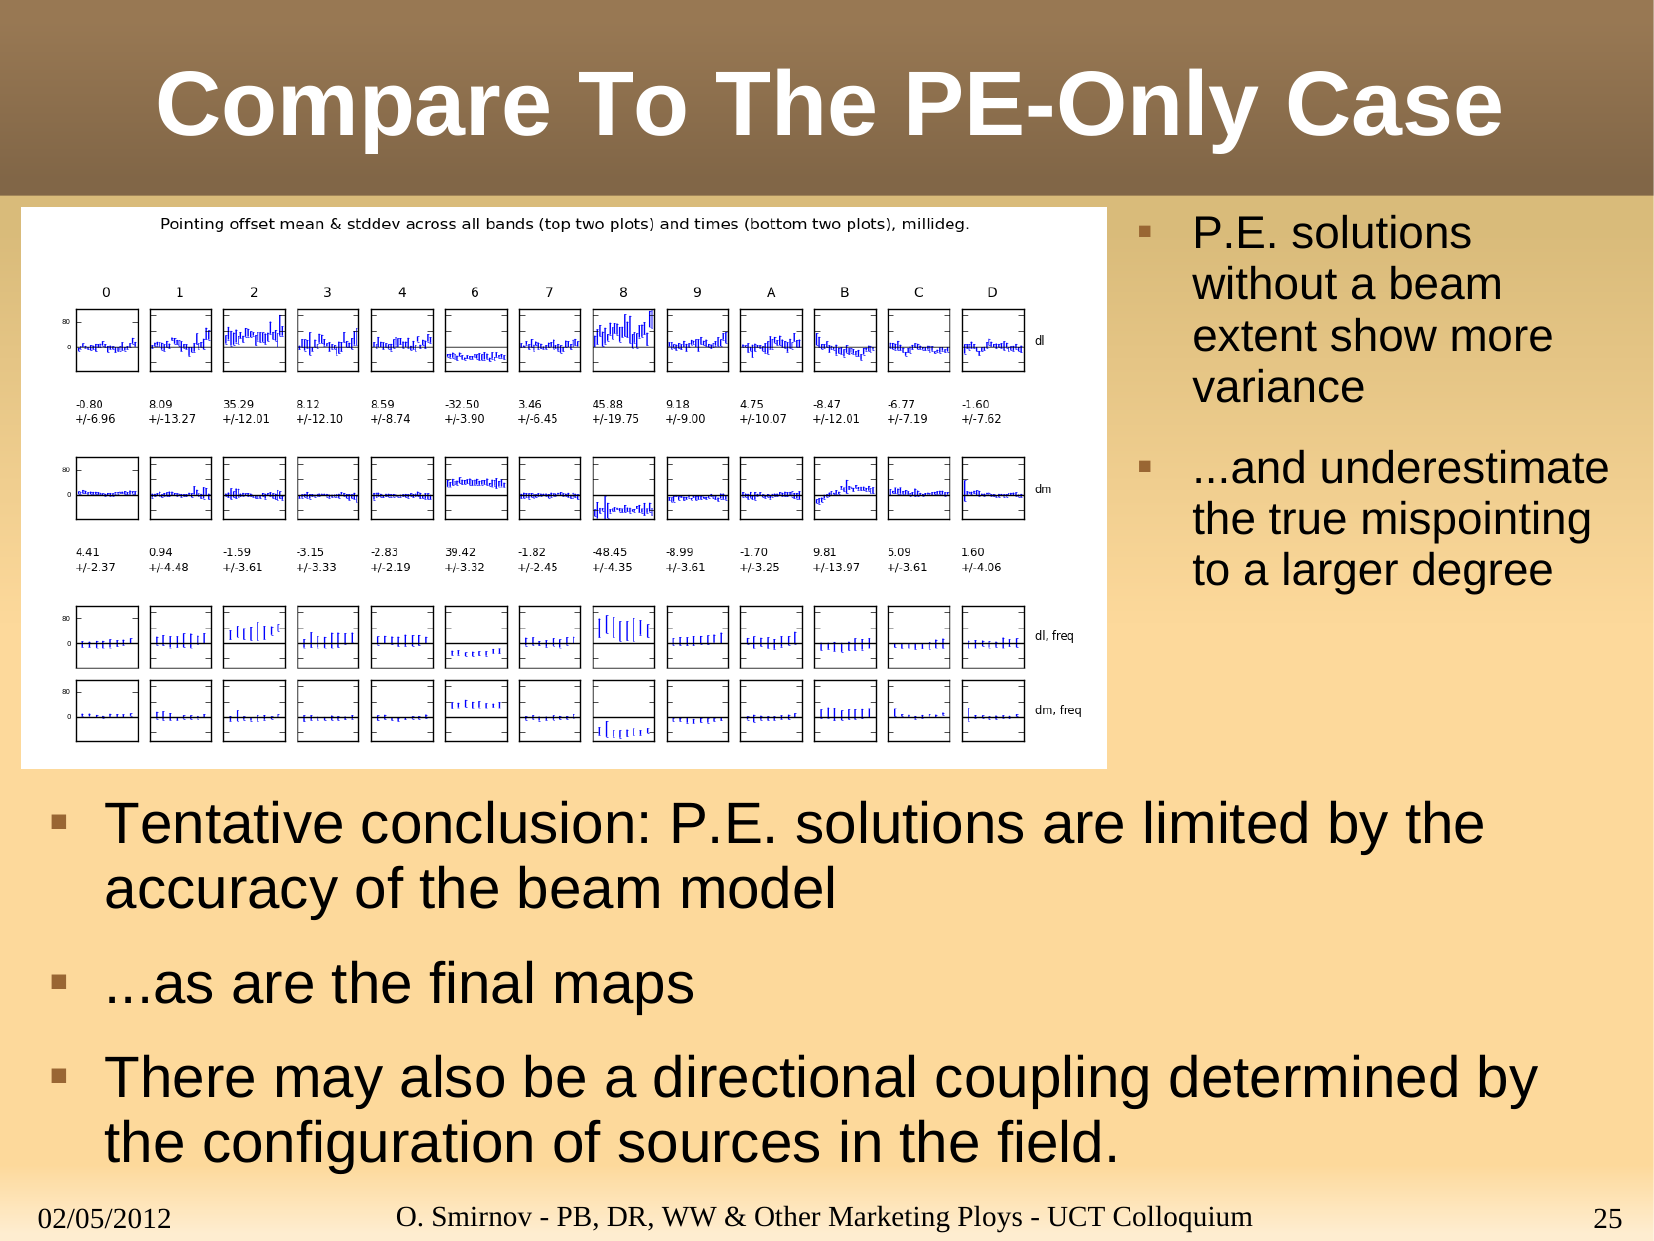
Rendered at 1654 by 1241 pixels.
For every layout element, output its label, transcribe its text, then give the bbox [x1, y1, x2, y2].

title Compare To The PE-Only Case [86, 0, 1576, 208]
list P.E. solutions without a beam extent show more variance ...and underestimate the true mispointing to a larger degree [1121, 207, 1613, 1104]
picture [0, 0, 1654, 1241]
list Tentative conclusion: P.E. solutions are limited by the accuracy of the beam model ...as are the final maps There may also be a directional coupling determined by the configuration of sources in the field. [33, 790, 1576, 1176]
